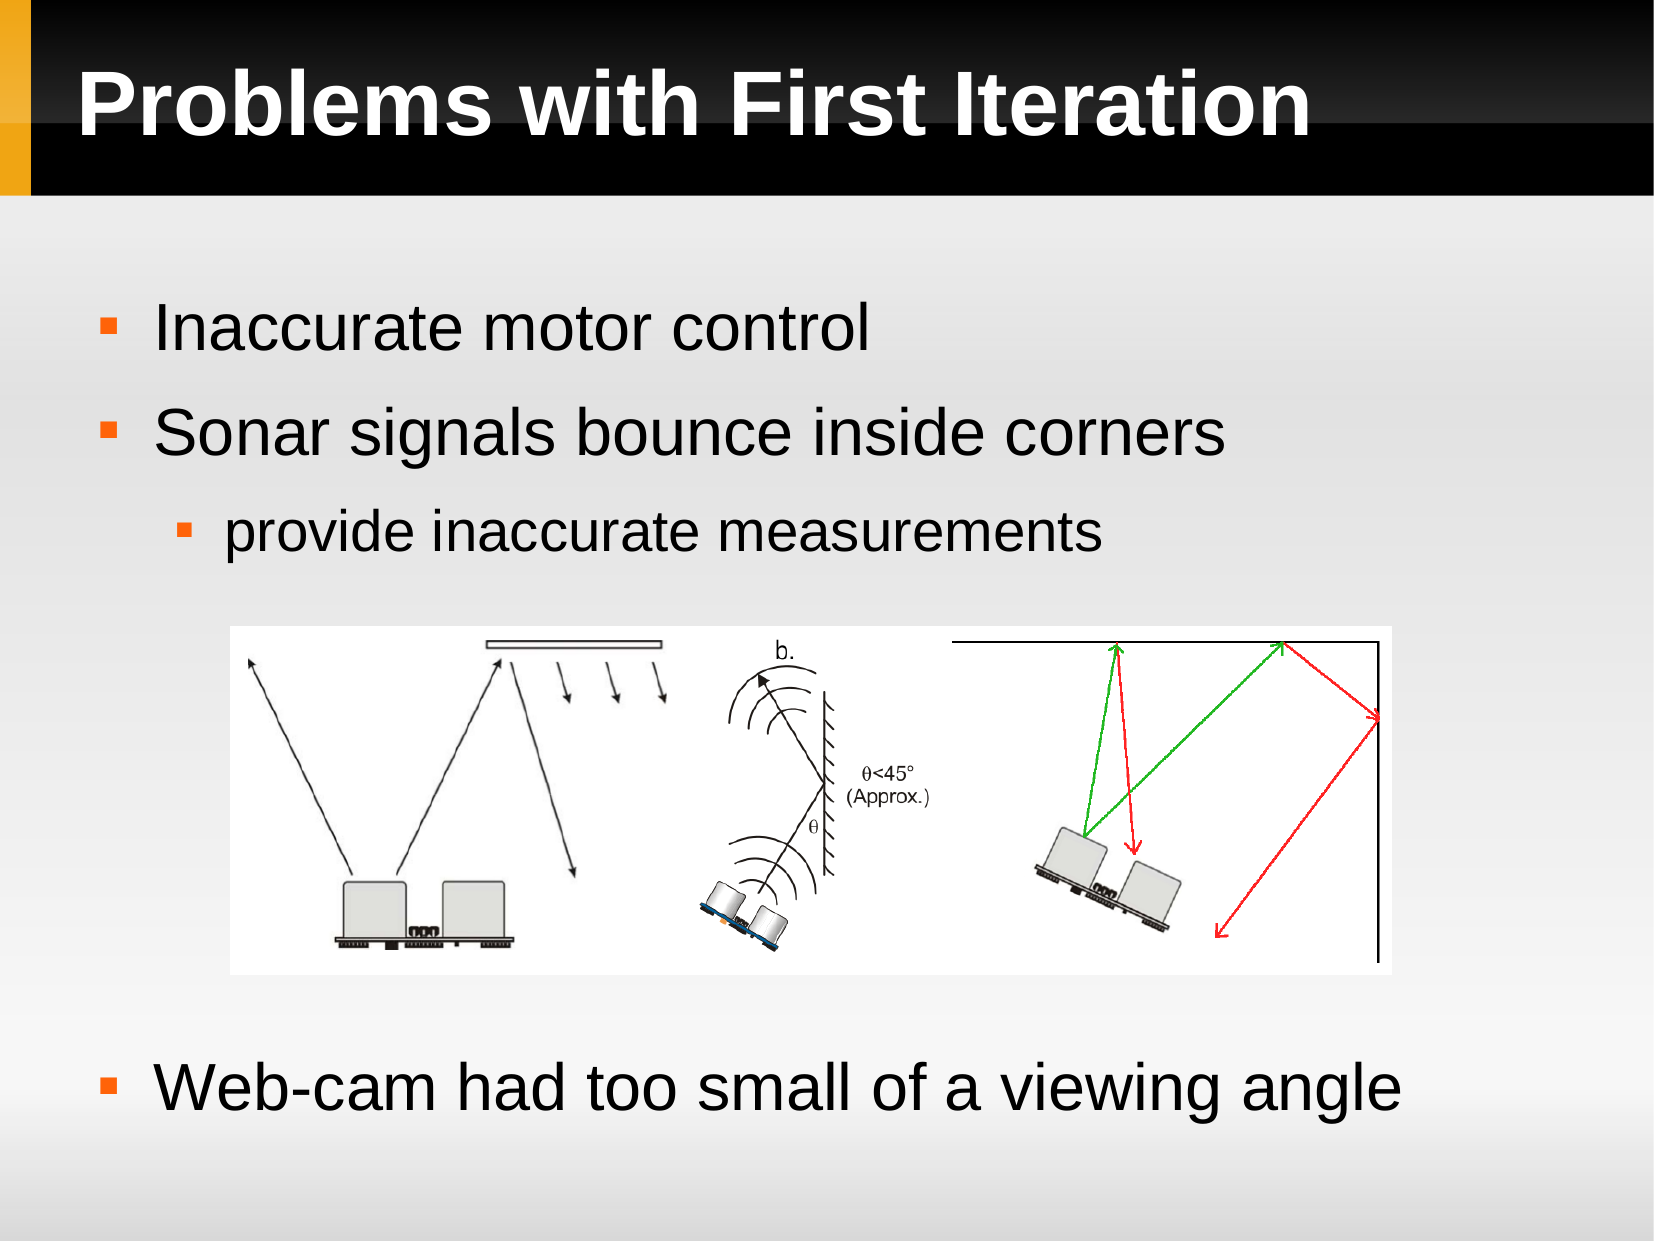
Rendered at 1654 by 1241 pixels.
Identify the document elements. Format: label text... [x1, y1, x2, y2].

picture [0, 0, 1654, 1241]
list Inaccurate motor control Sonar signals bounce inside corners provide inaccurate measurements Web-cam had too small of a viewing angle [82, 290, 1571, 1125]
title Problems with First Iteration [76, 0, 1565, 208]
